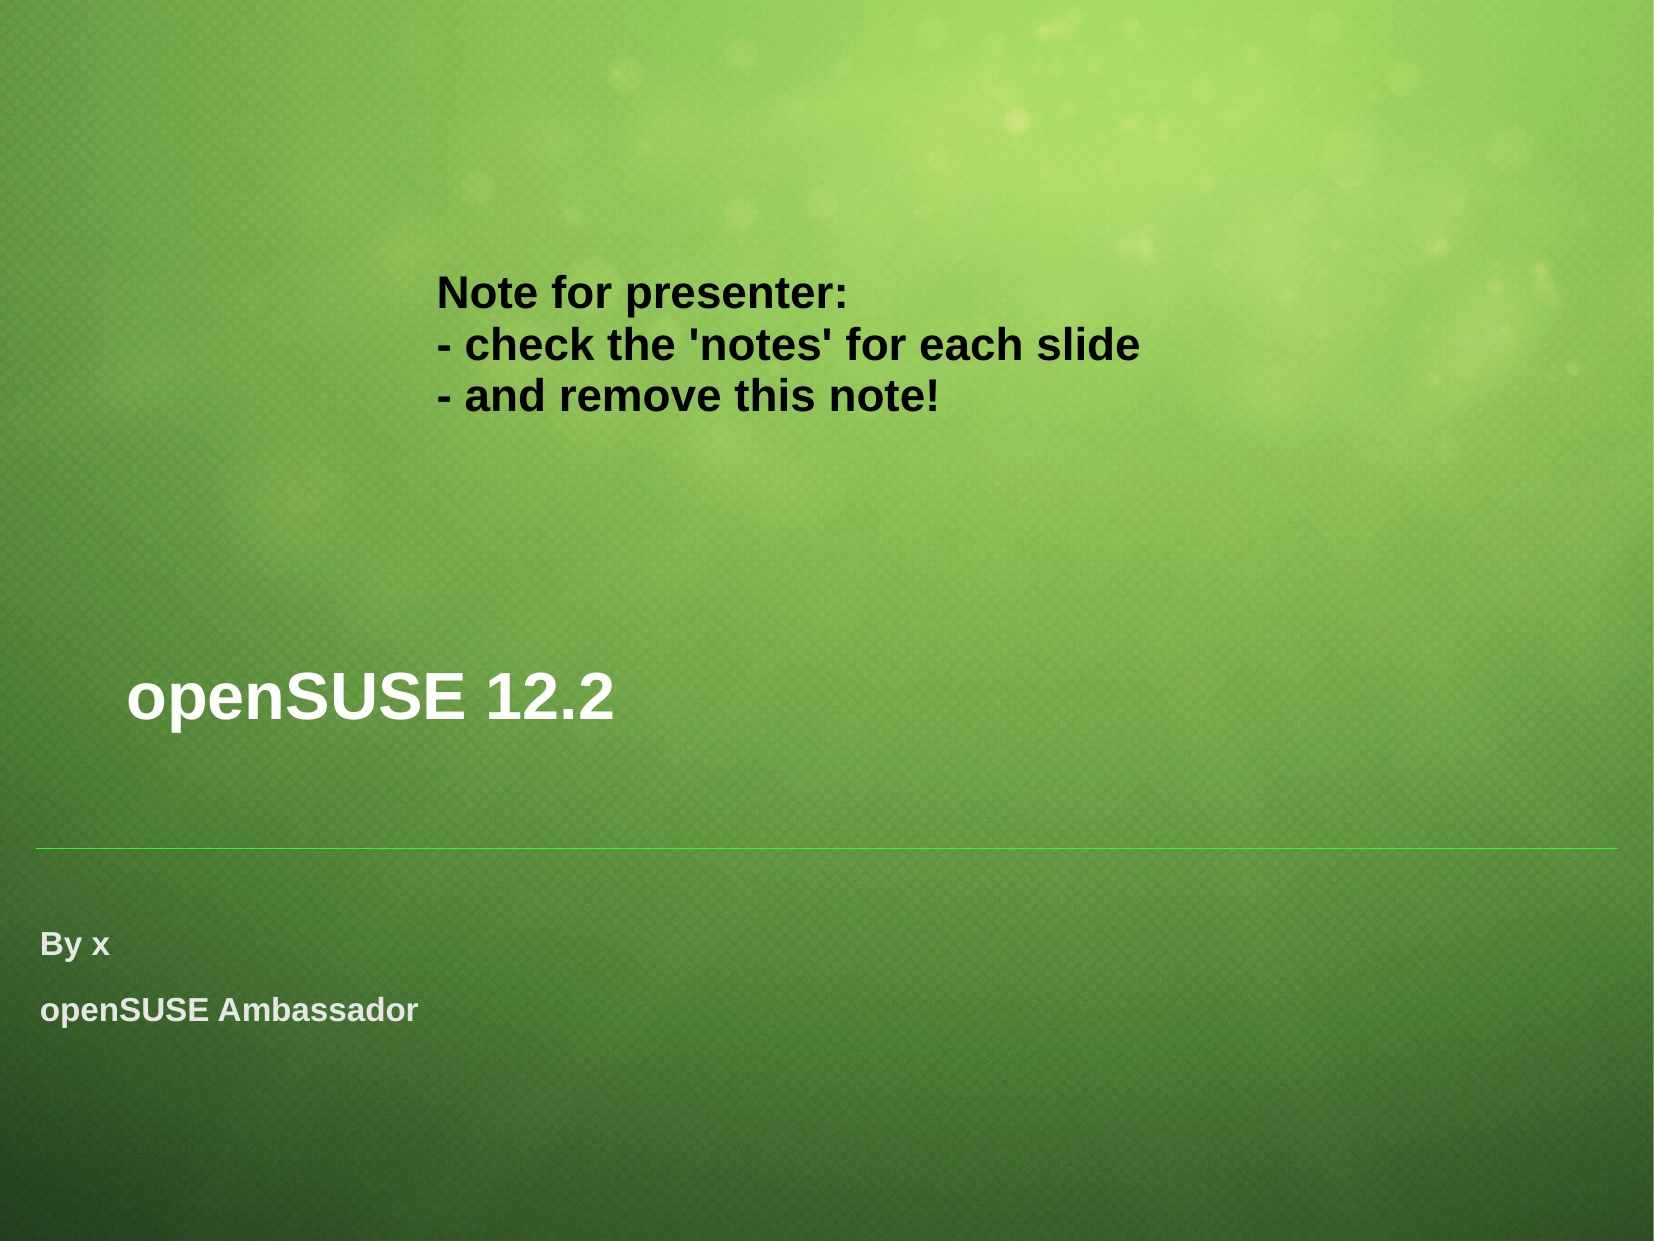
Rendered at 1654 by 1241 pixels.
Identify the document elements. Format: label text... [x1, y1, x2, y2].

title openSUSE 12.2 [126, 428, 1573, 734]
text_box Note for presenter: - check the 'notes' for each slide - and remove this note! [421, 259, 1157, 429]
picture [0, 0, 1654, 1241]
list By x openSUSE Ambassador [40, 925, 772, 1241]
